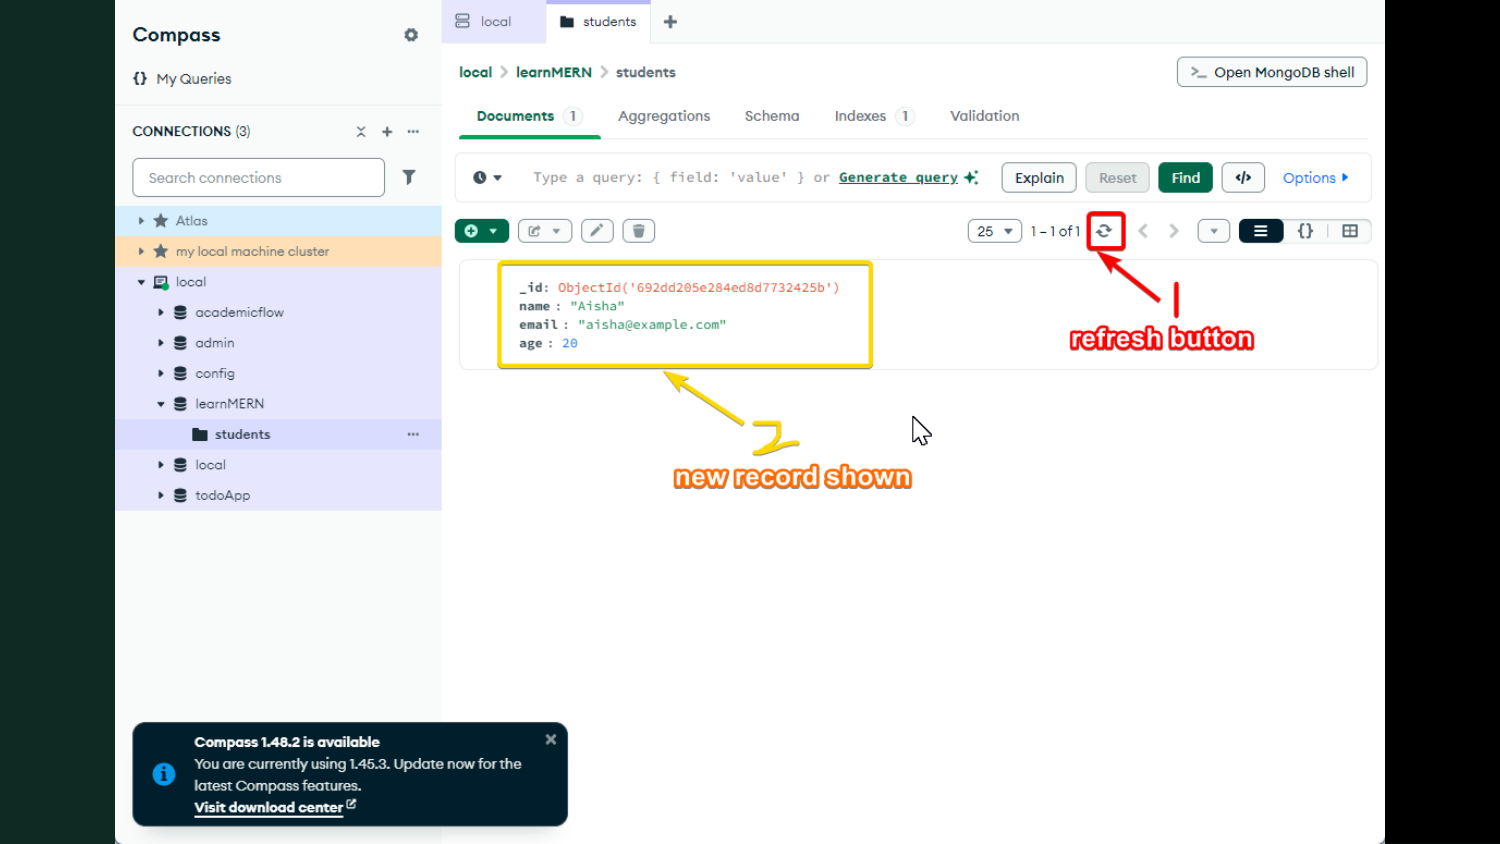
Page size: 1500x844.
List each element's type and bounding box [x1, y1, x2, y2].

picture [115, 0, 1385, 844]
